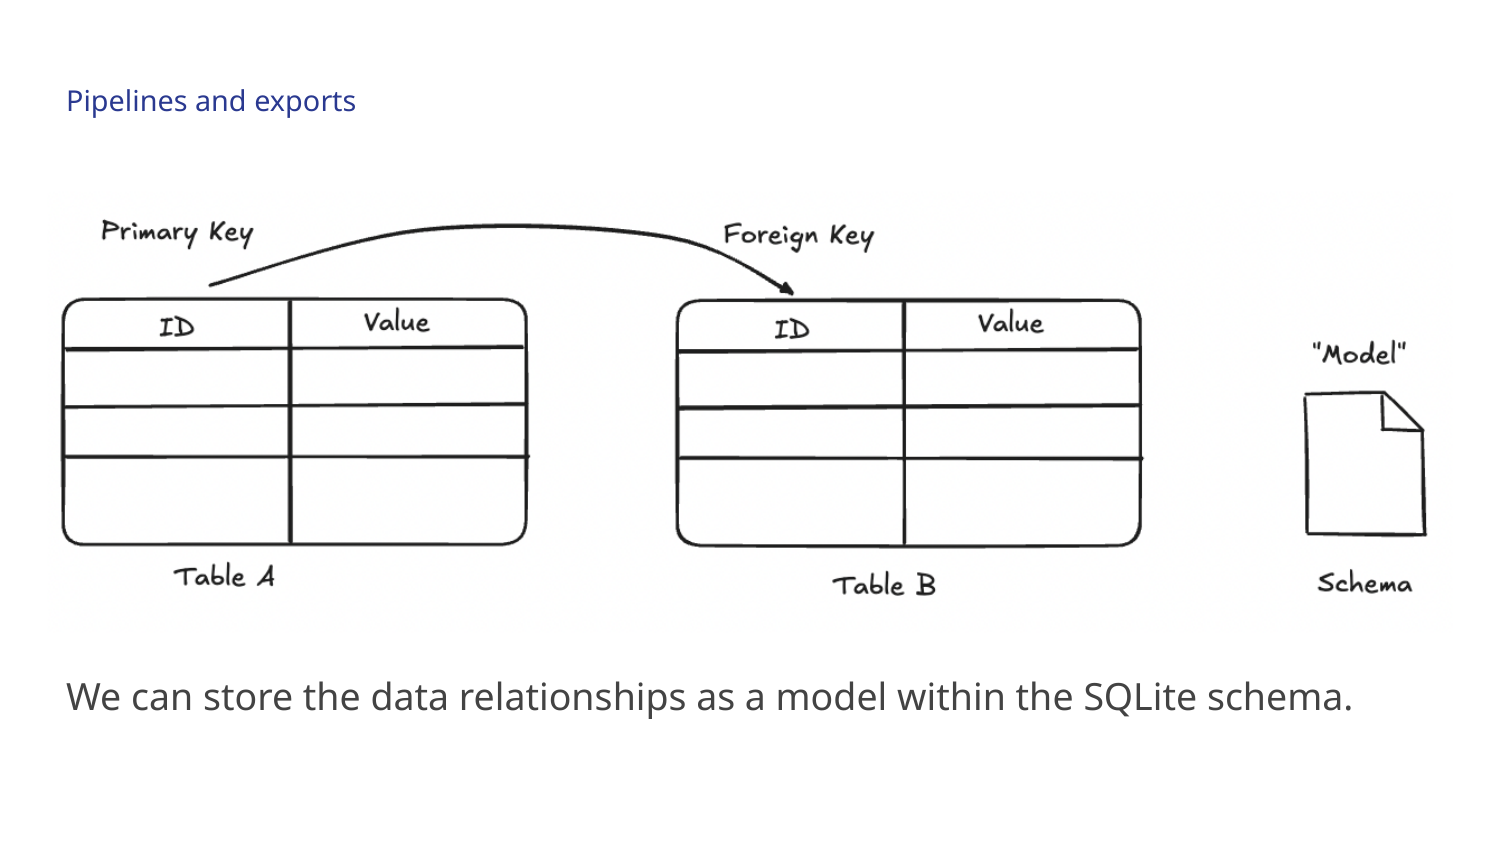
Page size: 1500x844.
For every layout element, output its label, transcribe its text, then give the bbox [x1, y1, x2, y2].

title Pipelines and exports [51, 67, 1449, 167]
picture [47, 191, 1453, 633]
text_box We can store the data relationships as a model within the SQLite schema. [51, 657, 1475, 793]
